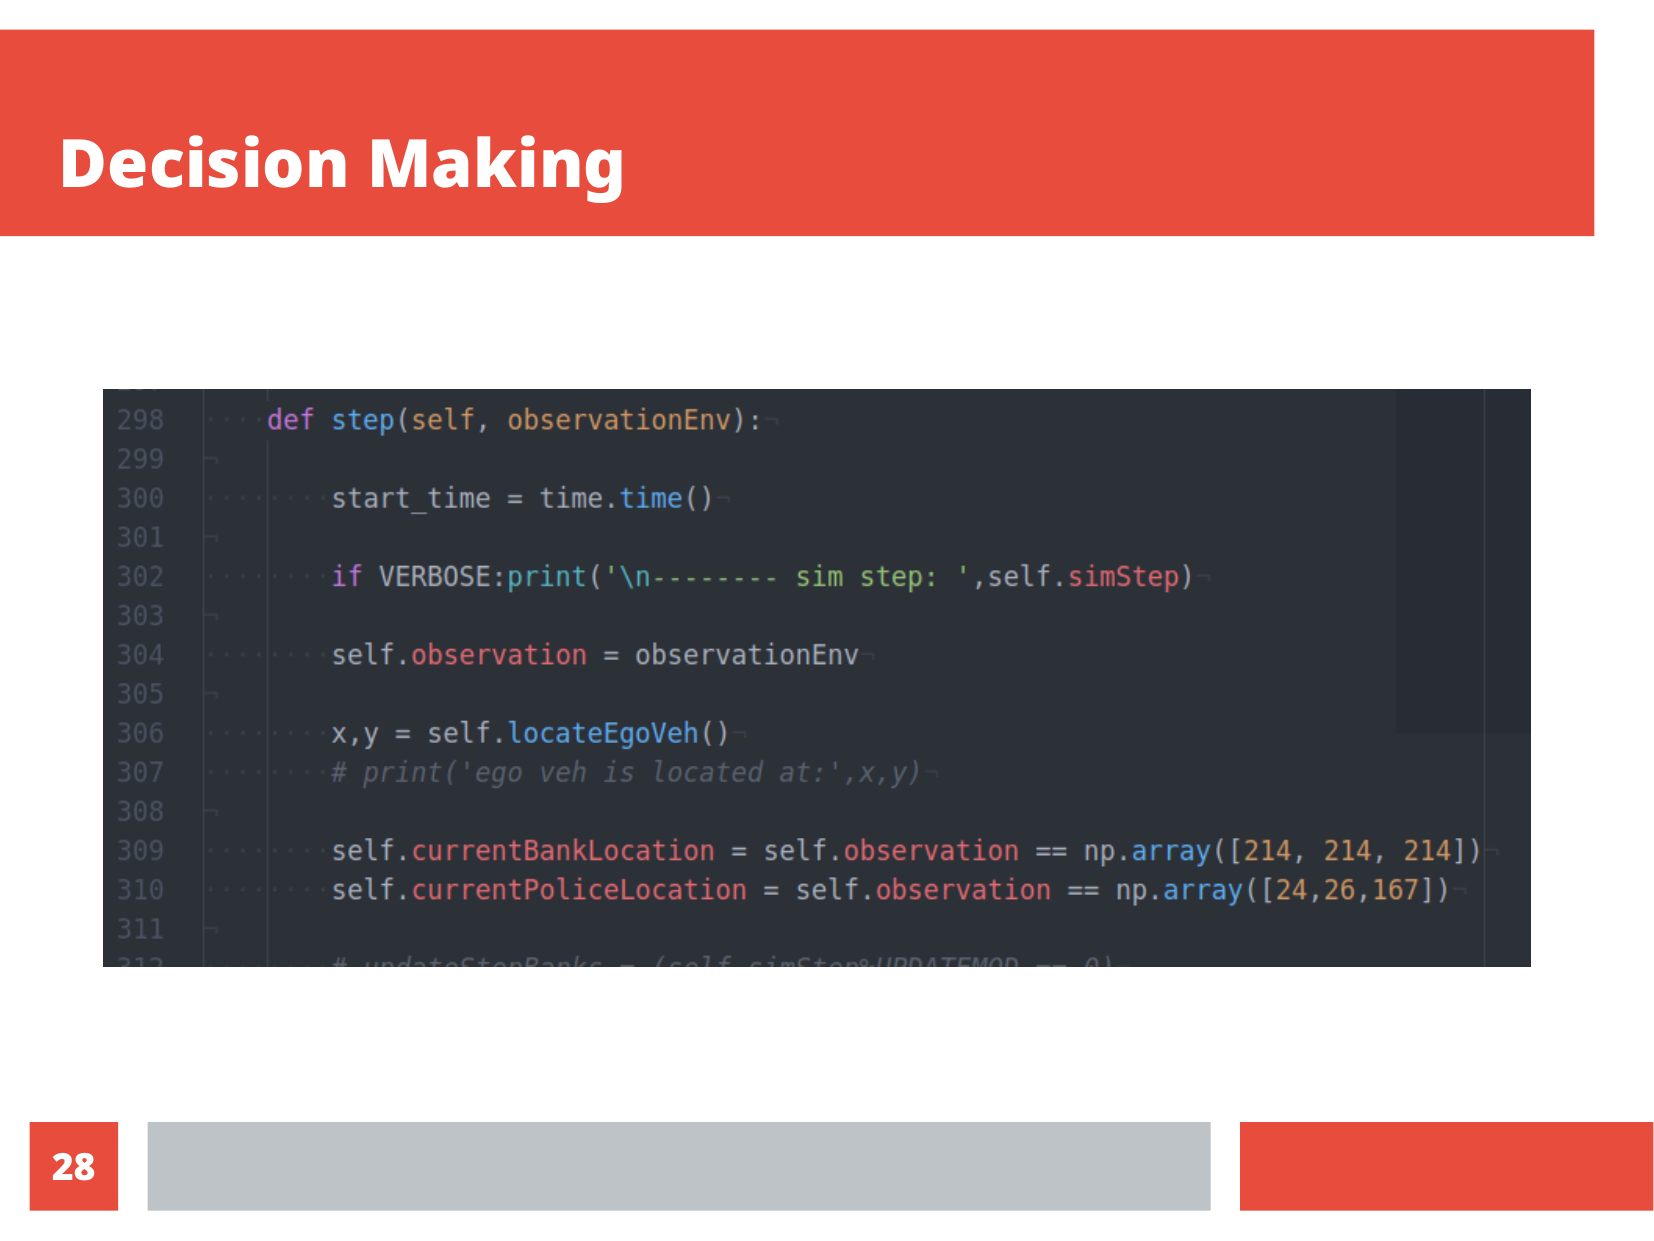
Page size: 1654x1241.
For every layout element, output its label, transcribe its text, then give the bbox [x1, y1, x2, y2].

title Decision Making [59, 59, 1595, 207]
picture [103, 389, 1531, 967]
